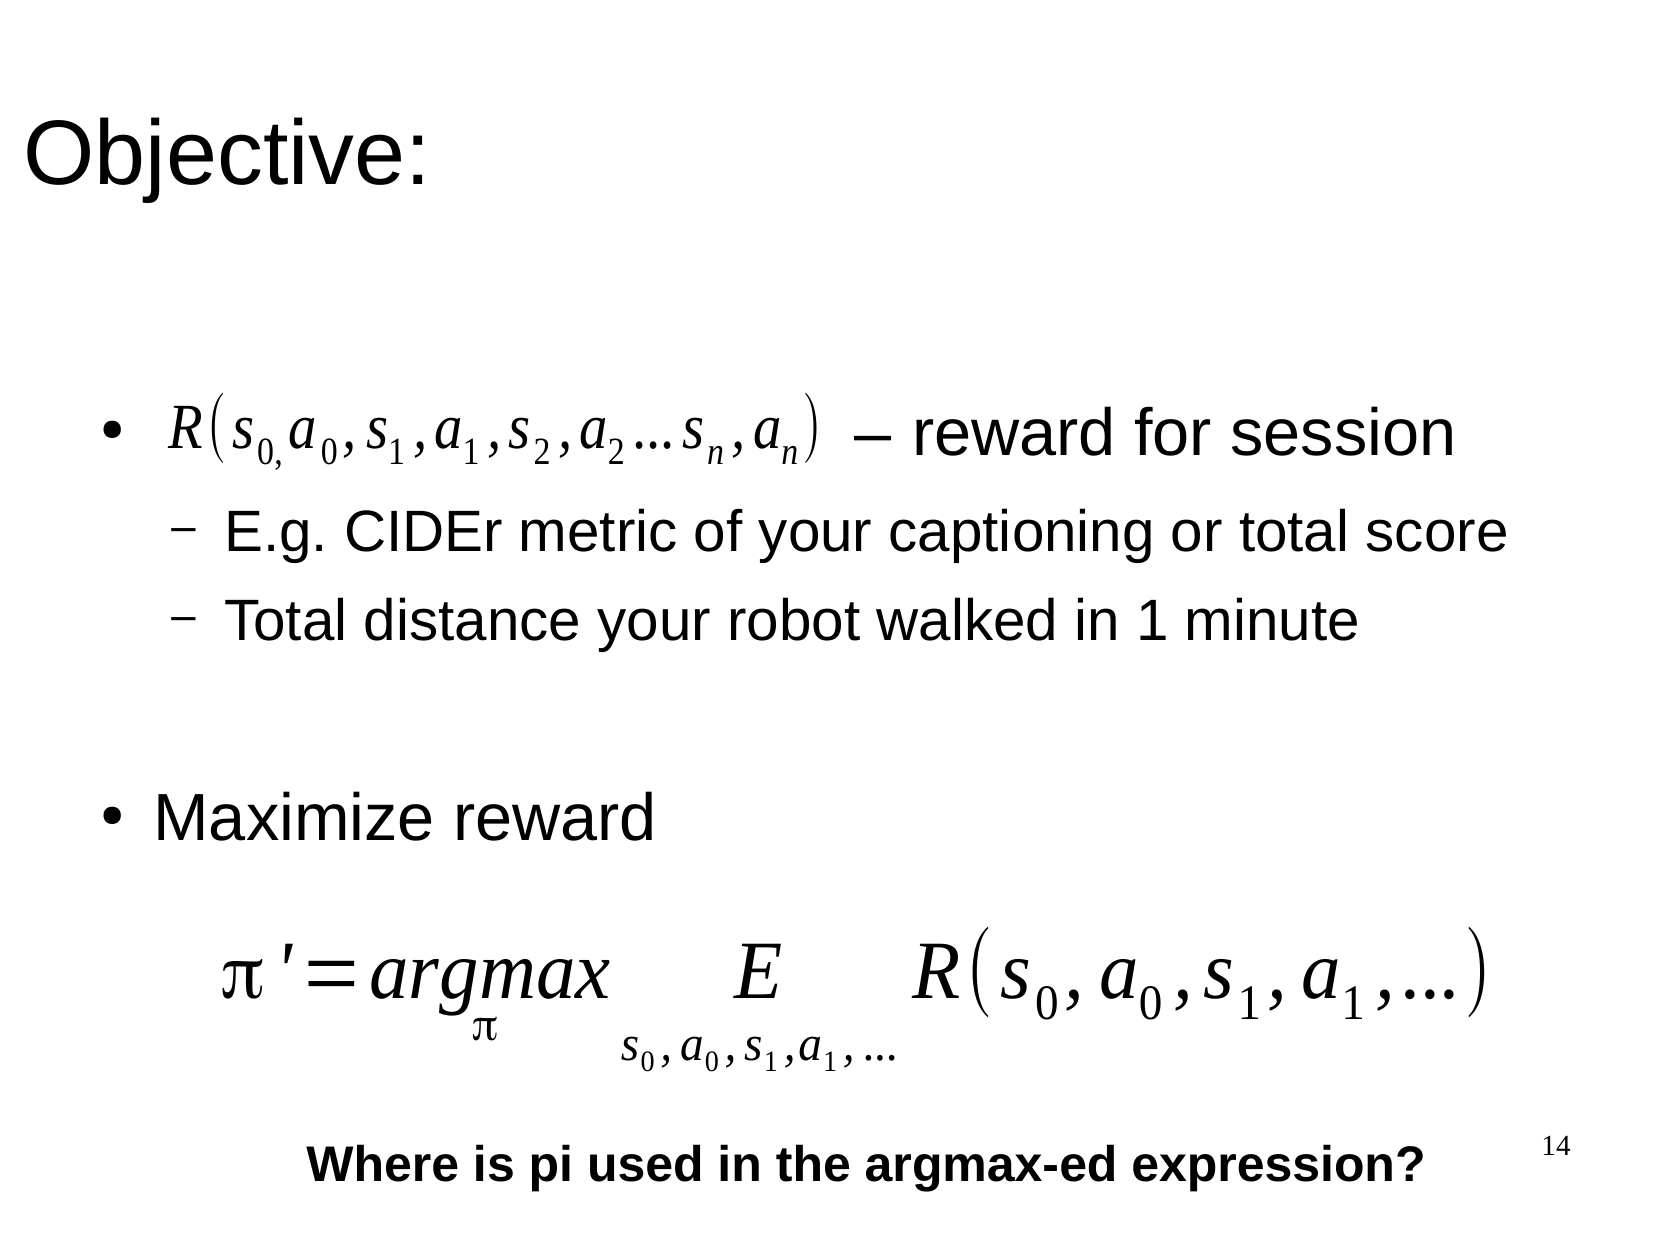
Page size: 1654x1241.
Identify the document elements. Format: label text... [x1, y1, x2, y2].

list – reward for session E.g. CIDEr metric of your captioning or total score Total distance your robot walked in 1 minute Maximize reward [82, 290, 1571, 1241]
title Objective: [23, 49, 1512, 257]
chart [150, 387, 835, 472]
text_box Where is pi used in the argmax-ed expression? [291, 1128, 1442, 1201]
chart [201, 920, 1509, 1080]
